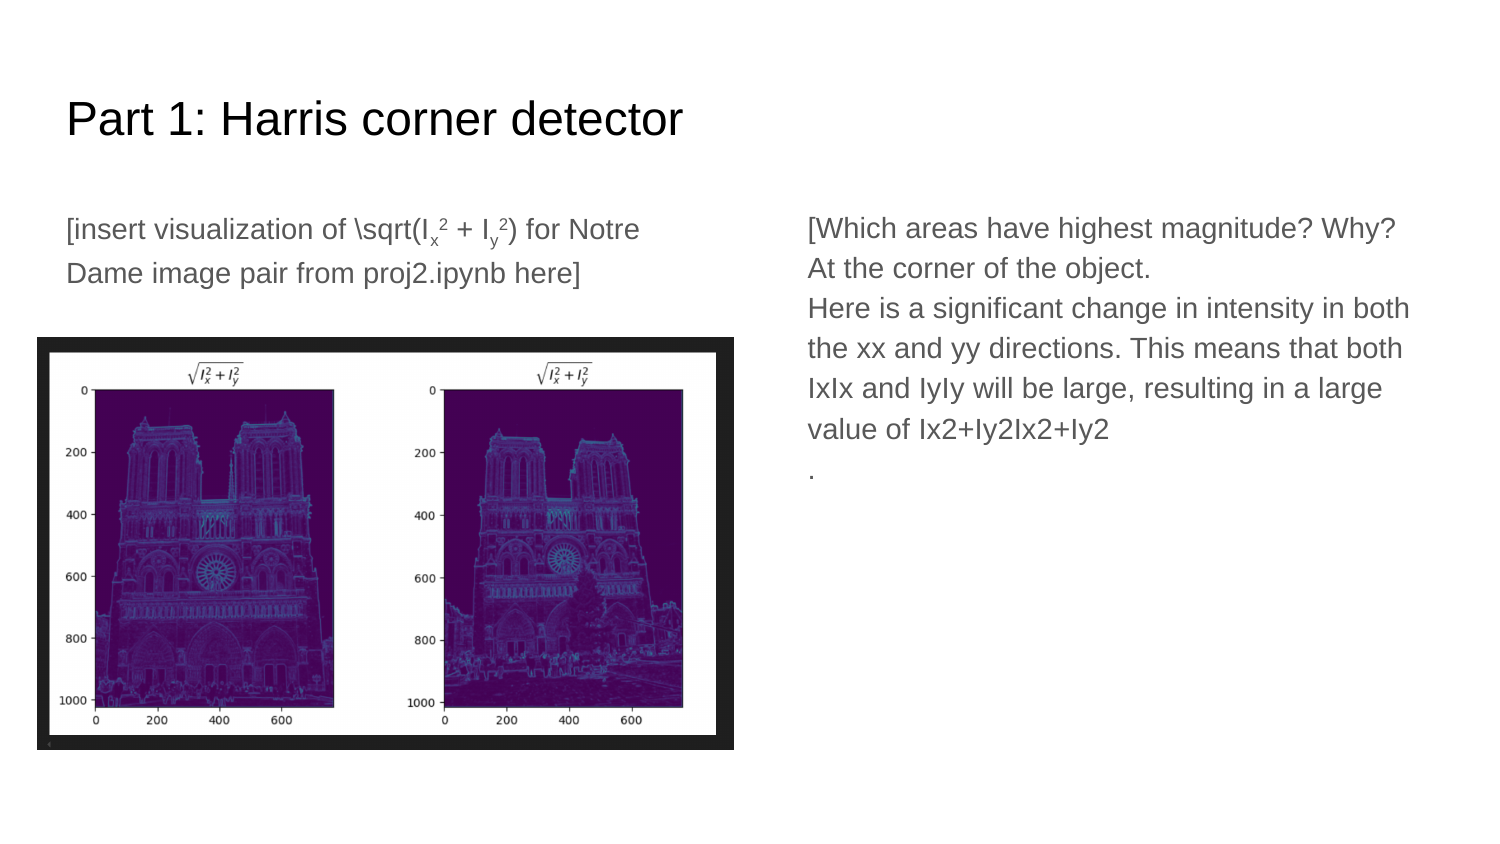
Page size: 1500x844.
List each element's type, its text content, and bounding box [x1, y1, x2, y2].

title Part 1: Harris corner detector [51, 72, 1449, 167]
picture [37, 337, 734, 751]
list [insert visualization of \sqrt(Ix2 + Iy2) for Notre Dame image pair from proj2.ipynb here] [51, 189, 708, 337]
list [Which areas have highest magnitude? Why? At the corner of the object. Here is a significant change in intensity in both the xx and yy directions. This means that both IxIx​ and IyIy​ will be large, resulting in a large value of Ix2+Iy2Ix2​+Iy2​ ​. [792, 189, 1449, 750]
